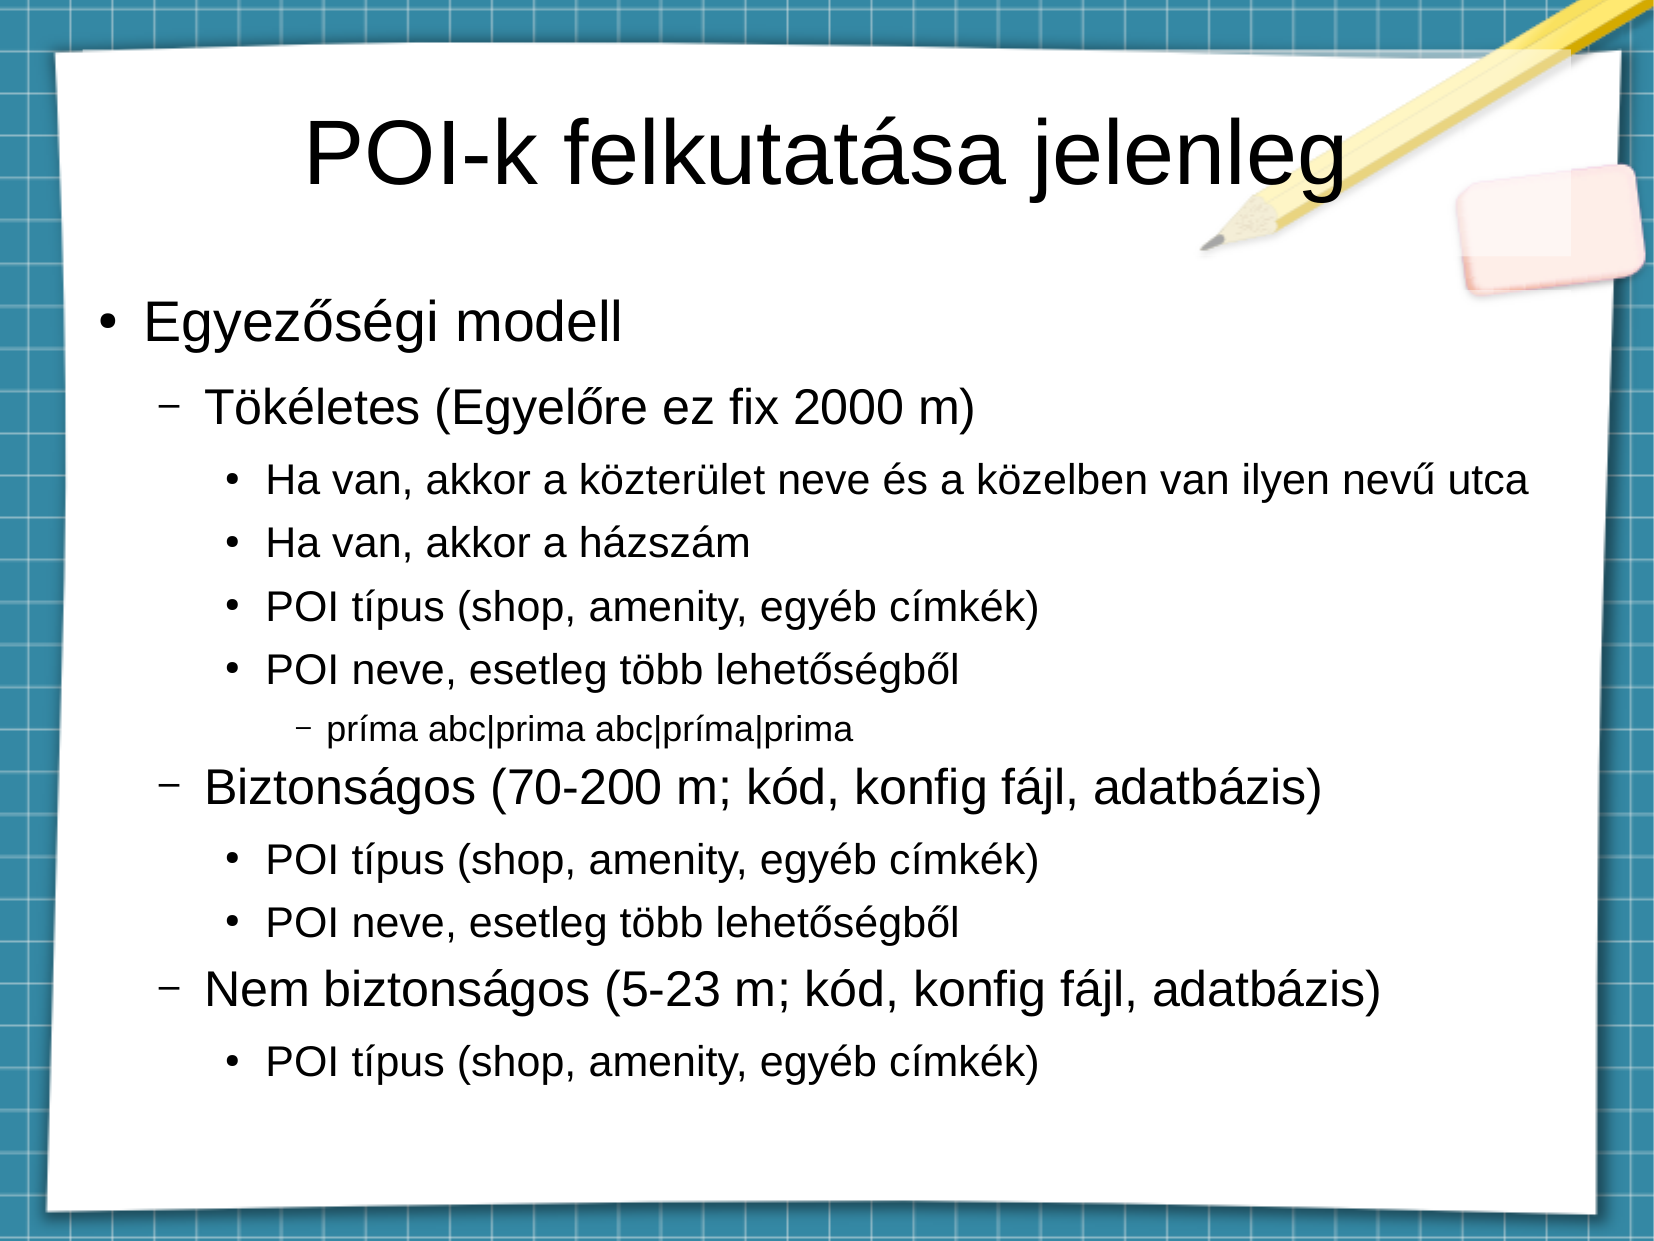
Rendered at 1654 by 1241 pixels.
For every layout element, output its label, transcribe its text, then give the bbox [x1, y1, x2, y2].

title POI-k felkutatása jelenleg [82, 49, 1571, 257]
list Egyezőségi modell Tökéletes (Egyelőre ez fix 2000 m) Ha van, akkor a közterület neve és a közelben van ilyen nevű utca Ha van, akkor a házszám POI típus (shop, amenity, egyéb címkék) POI neve, esetleg több lehetőségből príma abc|prima abc|príma|prima Biztonságos (70-200 m; kód, konfig fájl, adatbázis) POI típus (shop, amenity, egyéb címkék) POI neve, esetleg több lehetőségből Nem biztonságos (5-23 m; kód, konfig fájl, adatbázis) POI típus (shop, amenity, egyéb címkék) [82, 290, 1571, 1087]
picture [0, 0, 1654, 1241]
